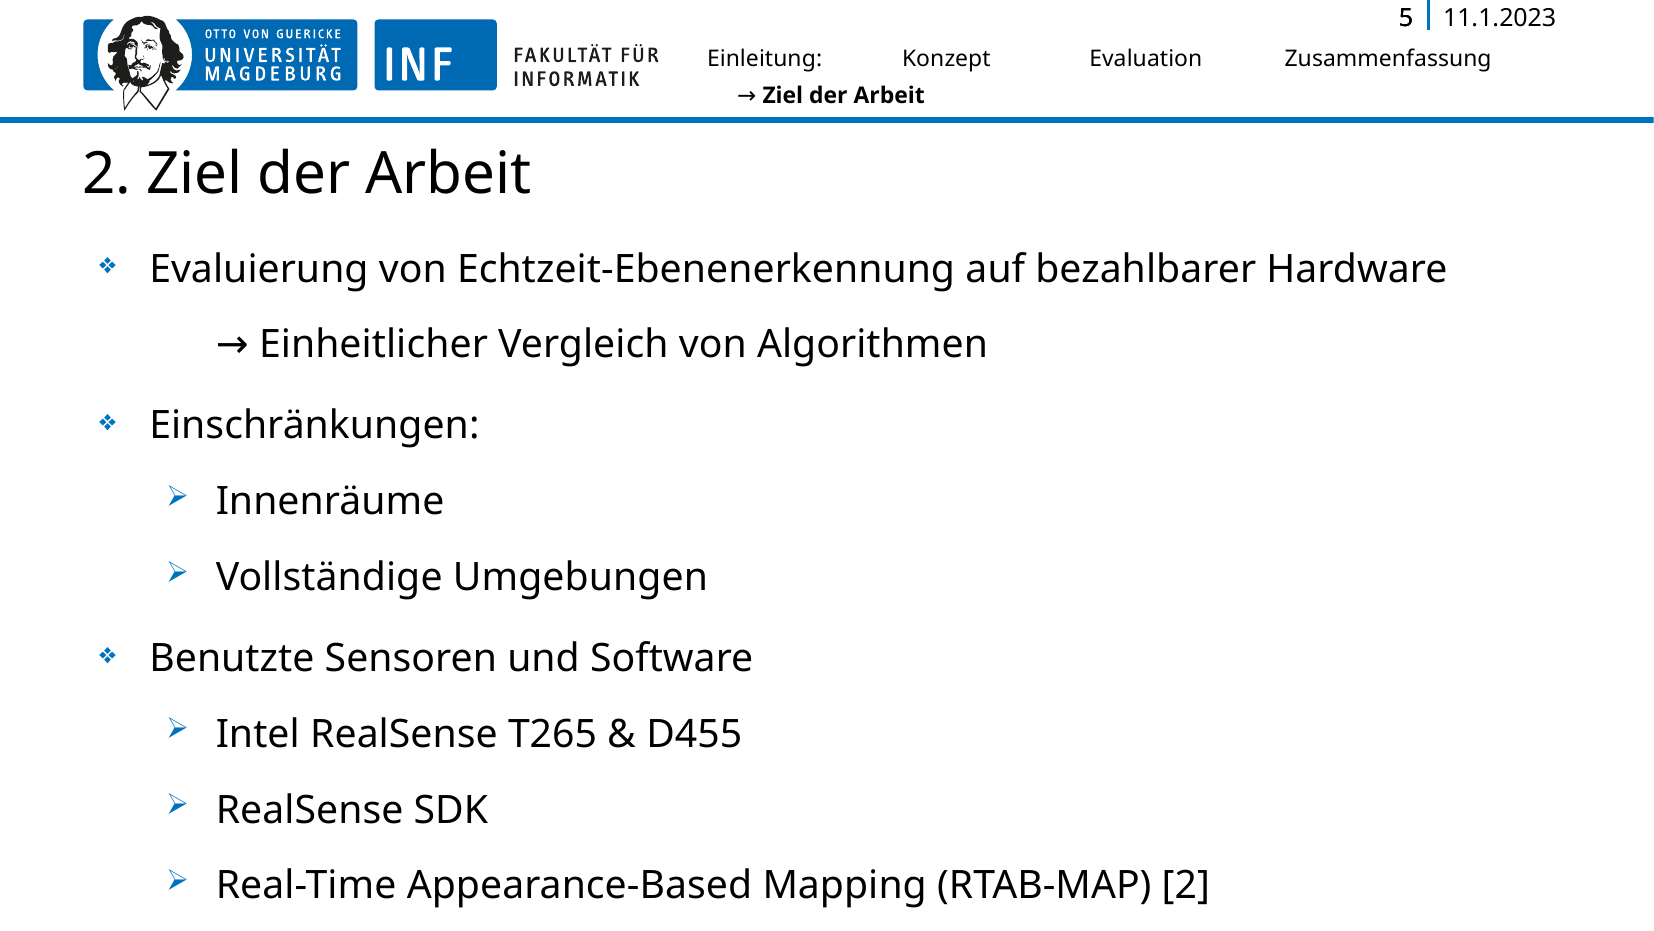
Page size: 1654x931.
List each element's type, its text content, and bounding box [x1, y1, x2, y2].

title 2. Ziel der Arbeit [82, 131, 1571, 211]
list Evaluierung von Echtzeit-Ebenenerkennung auf bezahlbarer Hardware → Einheitlicher Vergleich von Algorithmen Einschränkungen: Innenräume Vollständige Umgebungen Benutzte Sensoren und Software Intel RealSense T265 & D455 RealSense SDK Real-Time Appearance-Based Mapping (RTAB-MAP) [2] [82, 240, 1571, 916]
